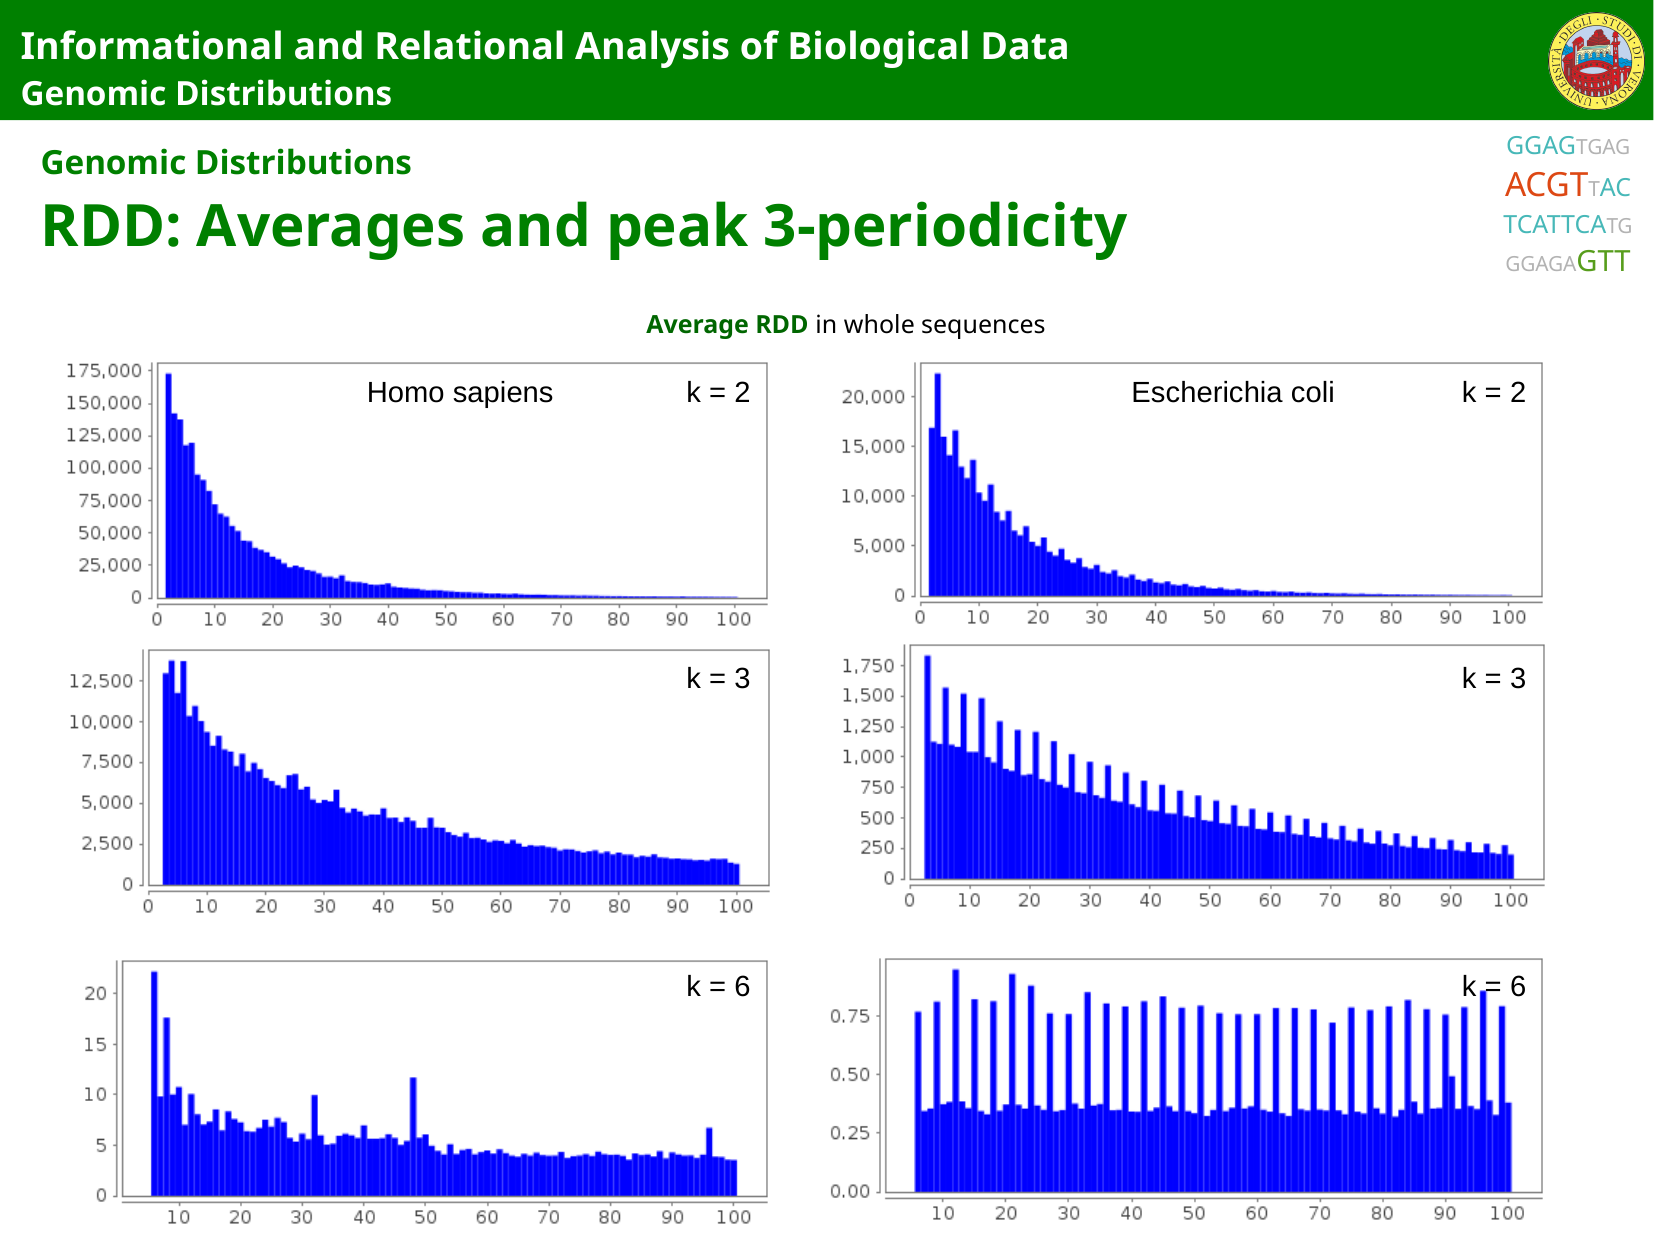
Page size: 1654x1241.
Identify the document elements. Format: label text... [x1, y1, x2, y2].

text_box k = 3 [671, 654, 766, 703]
text_box GGAGTGAGACGTTACTCATTCATGGGAGAGTT [1485, 121, 1651, 263]
picture [52, 348, 786, 923]
text_box Genomic Distributions RDD: Averages and peak 3-periodicity [25, 131, 1621, 391]
picture [1548, 12, 1645, 110]
text_box [0, 0, 1654, 121]
text_box Informational and Relational Analysis of Biological Data Genomic Distributions [5, 11, 1417, 116]
picture [827, 944, 1559, 1230]
text_box Escherichia coli [1116, 368, 1351, 416]
text_box k = 6 [1447, 962, 1542, 1011]
text_box k = 2 [1447, 368, 1542, 416]
text_box Homo sapiens [352, 368, 569, 416]
picture [52, 946, 784, 1234]
text_box k = 2 [671, 368, 766, 416]
text_box k = 6 [671, 962, 766, 1011]
picture [827, 348, 1561, 917]
text_box Average RDD in whole sequences [631, 299, 1076, 343]
text_box k = 3 [1447, 654, 1542, 703]
